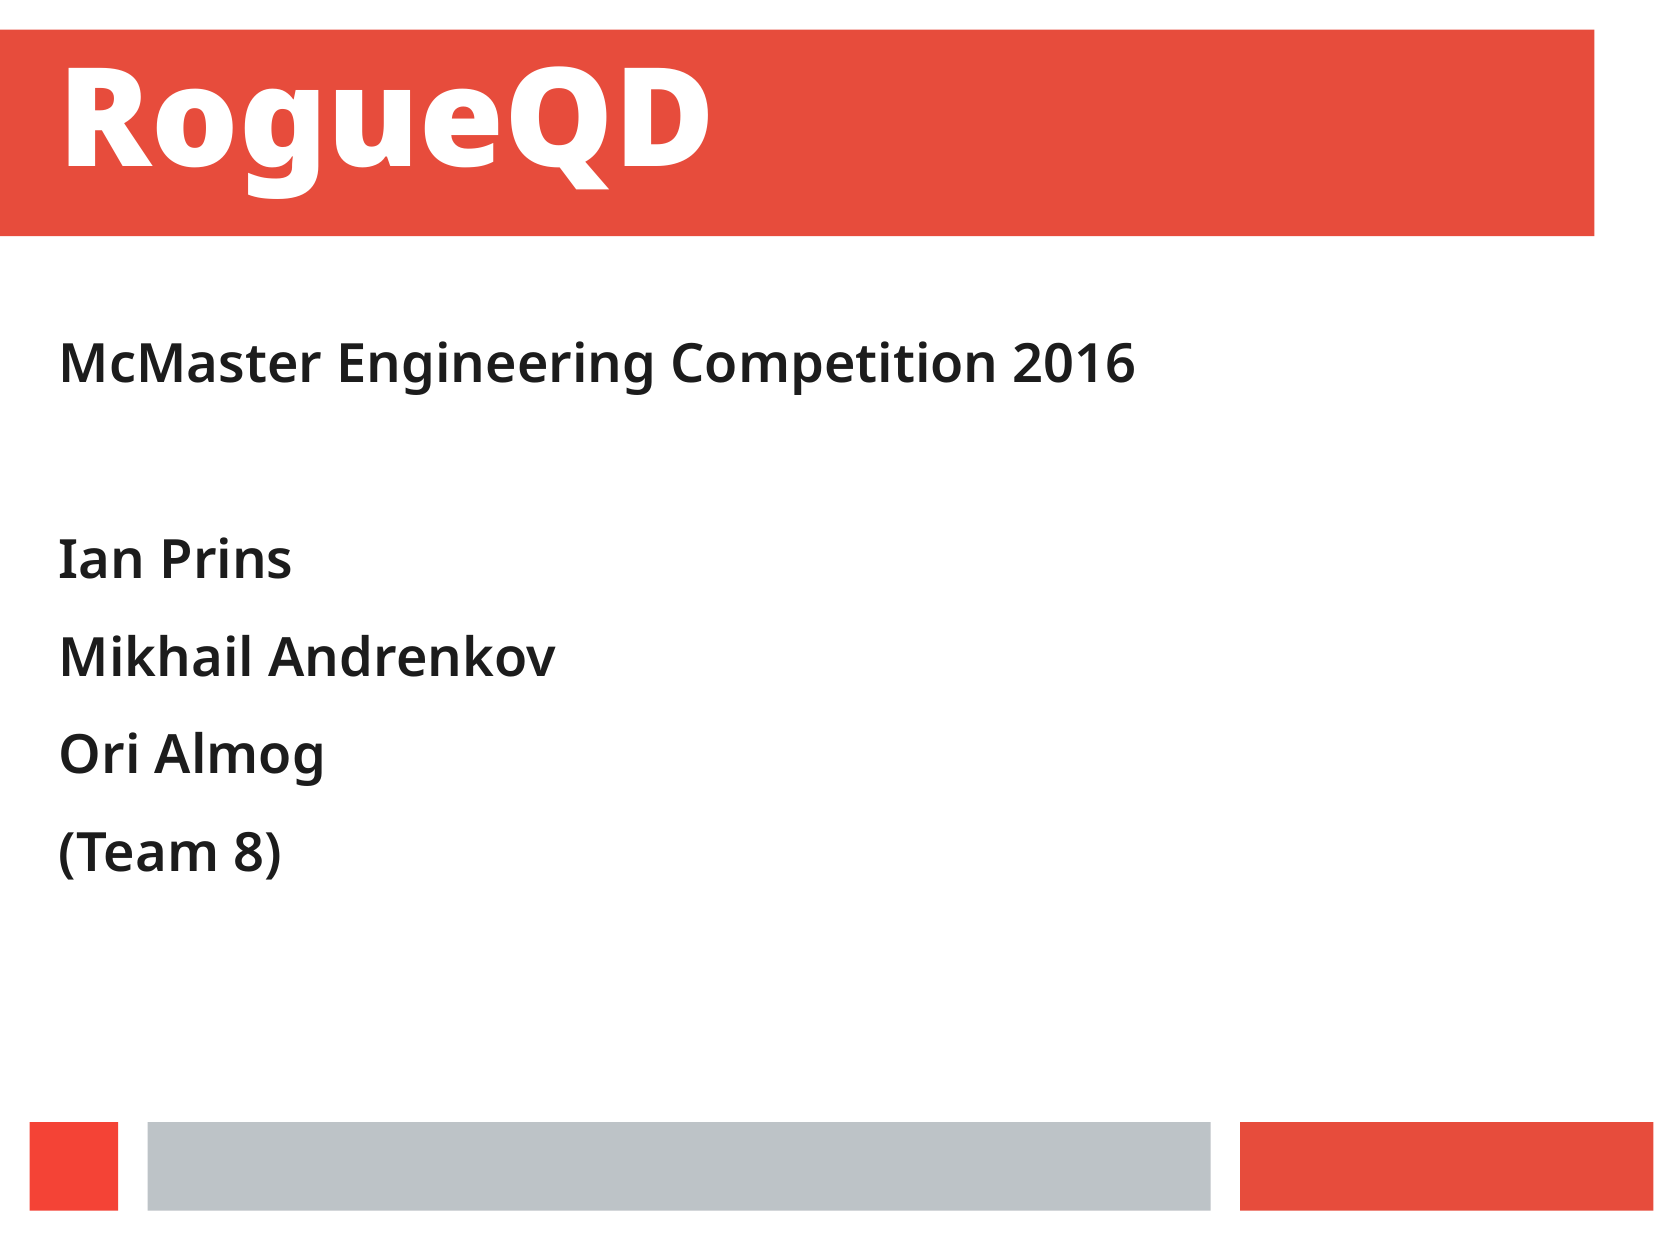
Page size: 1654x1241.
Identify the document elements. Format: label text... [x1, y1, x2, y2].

list McMaster Engineering Competition 2016 Ian Prins Mikhail Andrenkov Ori Almog (Team 8) [59, 324, 1565, 1093]
title RogueQD [59, 46, 1595, 207]
